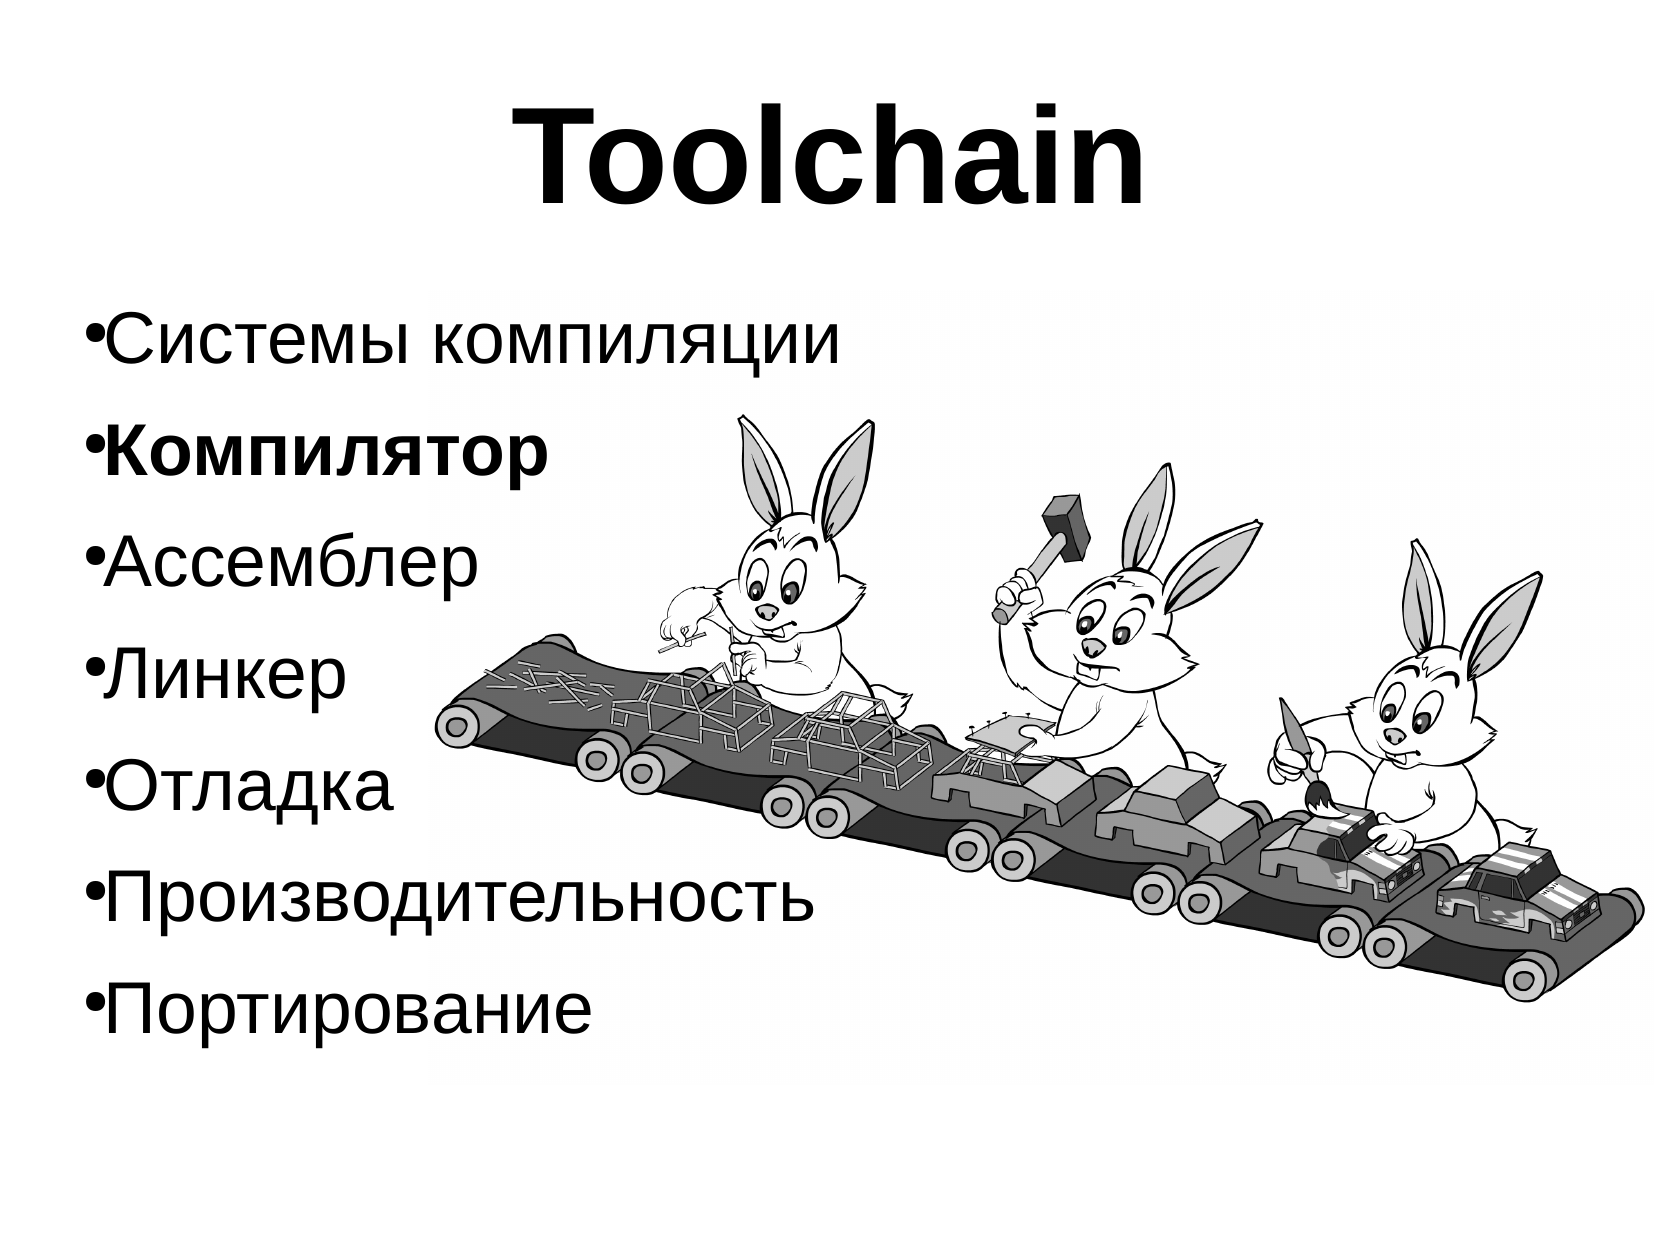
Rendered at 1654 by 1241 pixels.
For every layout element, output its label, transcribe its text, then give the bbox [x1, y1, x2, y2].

picture [428, 290, 1654, 1085]
title Toolchain [86, 45, 1576, 253]
list Системы компиляции Компилятор Ассемблер Линкер Отладка Производительность Портирование [82, 290, 1571, 1051]
